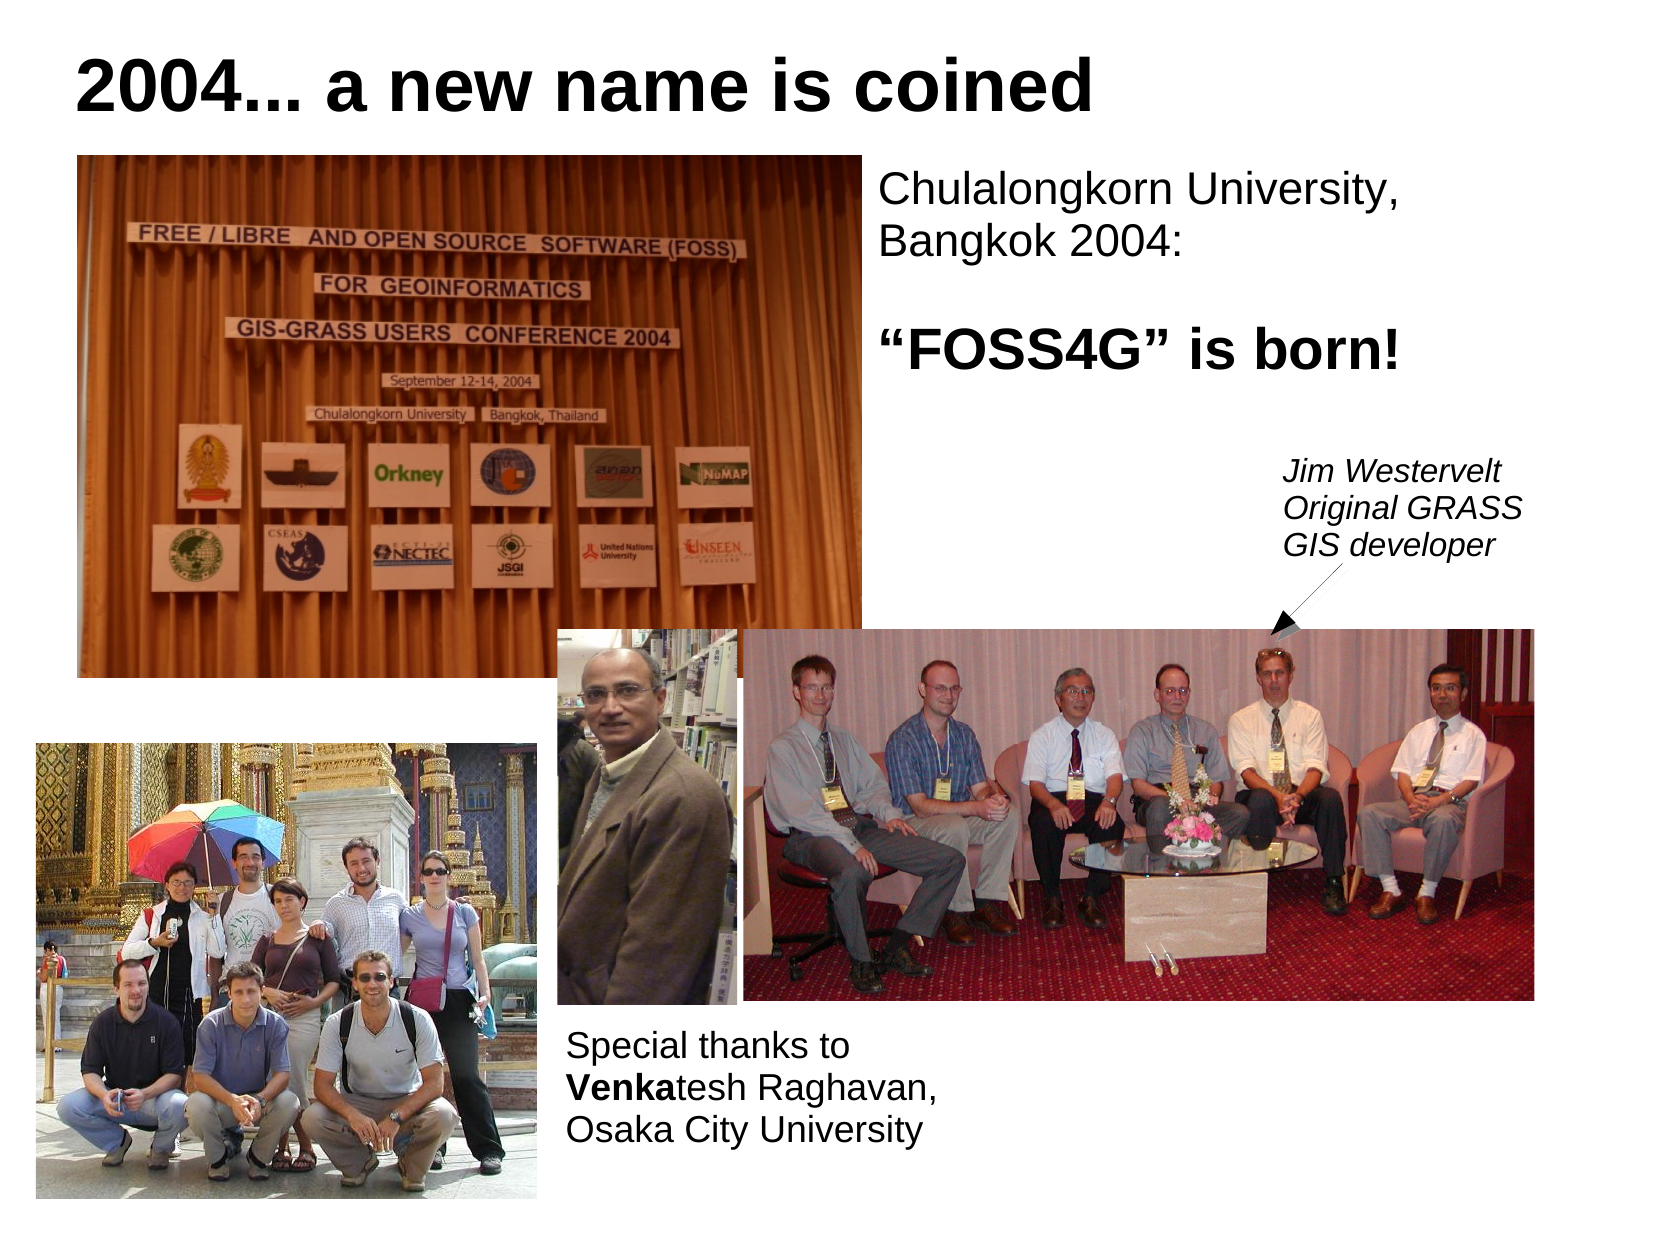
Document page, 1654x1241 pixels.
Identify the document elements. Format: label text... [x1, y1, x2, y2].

picture [35, 743, 537, 1199]
picture [77, 155, 1535, 1005]
text_box Jim Westervelt Original GRASS GIS developer [1268, 444, 1551, 587]
text_box 2004... a new name is coined [60, 36, 1553, 148]
text_box Chulalongkorn University, Bangkok 2004: “FOSS4G” is born! [863, 156, 1605, 418]
text_box Special thanks to Venkatesh Raghavan, Osaka City University [550, 1017, 1003, 1174]
